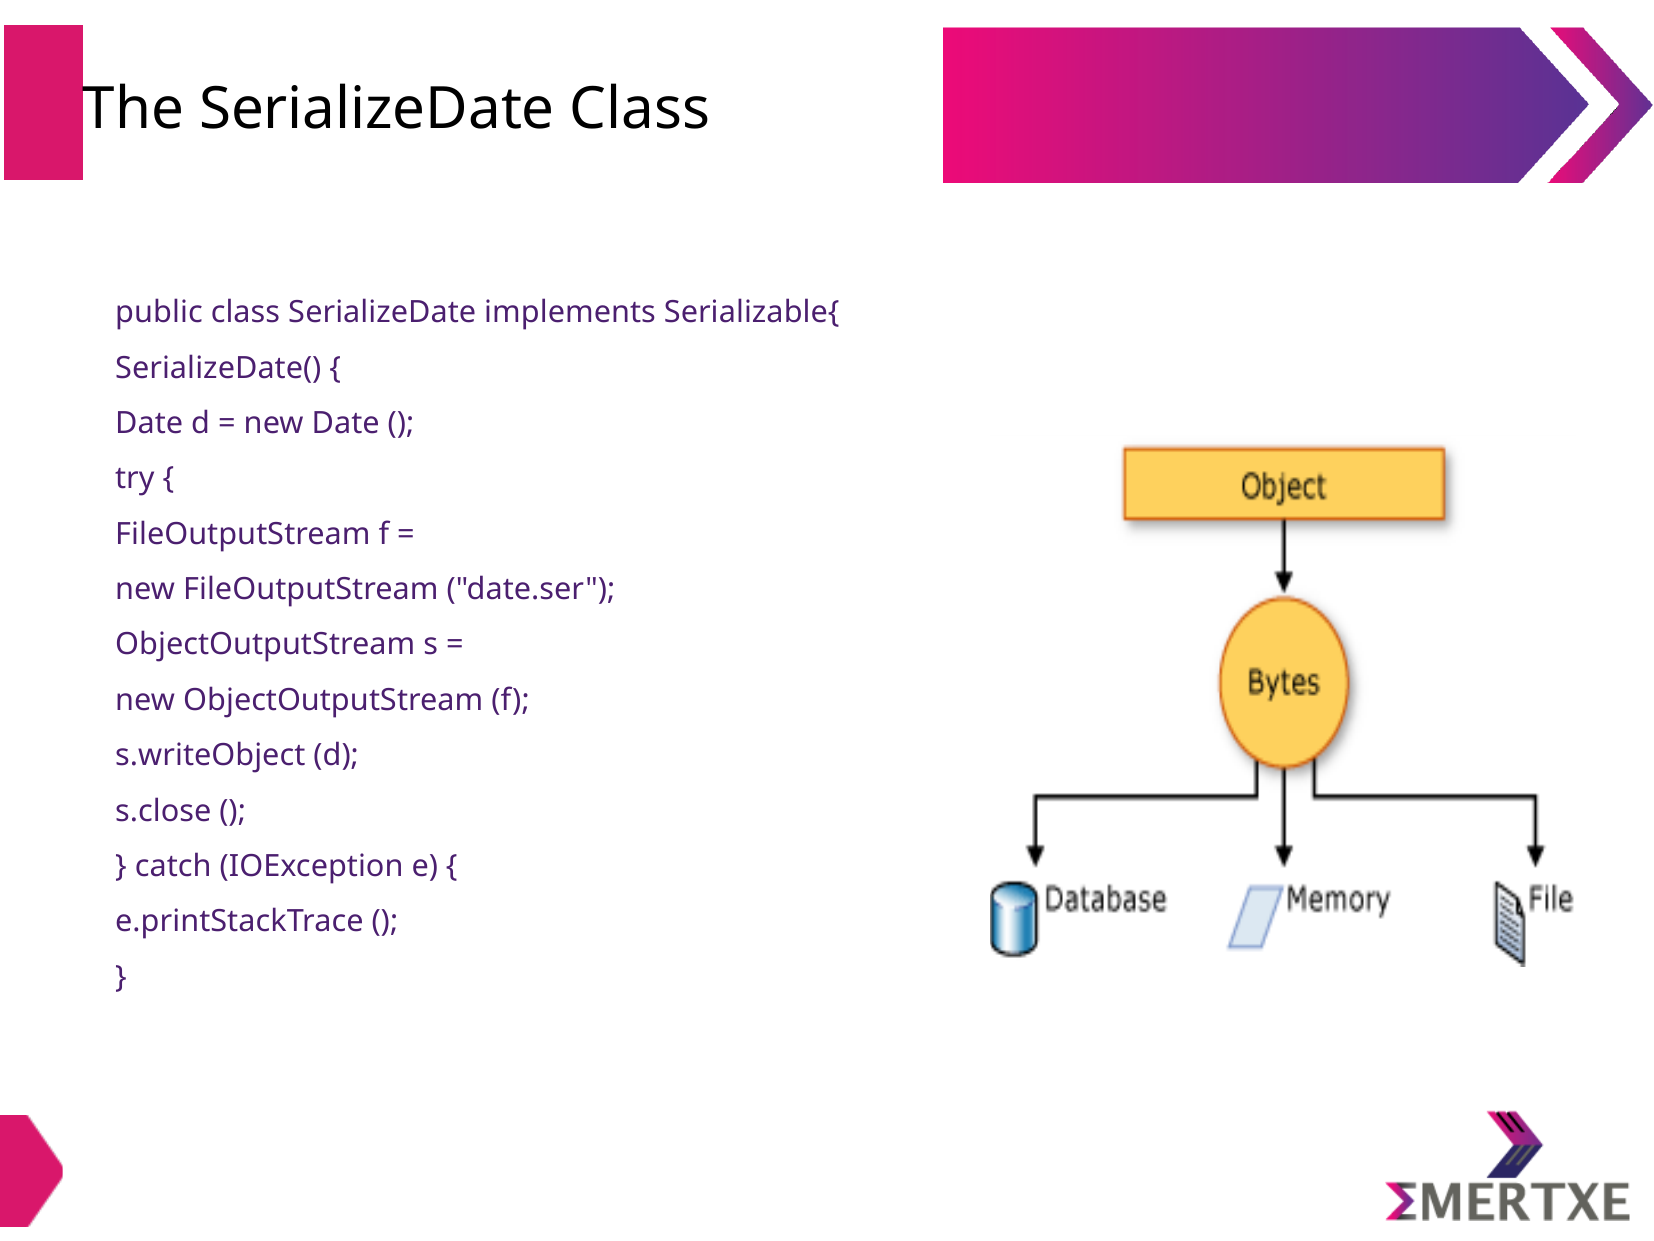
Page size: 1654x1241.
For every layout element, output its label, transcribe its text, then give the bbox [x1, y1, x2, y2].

list public class SerializeDate implements Serializable{ SerializeDate() { Date d = new Date (); try { FileOutputStream f = new FileOutputStream ("date.ser"); ObjectOutputStream s = new ObjectOutputStream (f); s.writeObject (d); s.close (); } catch (IOException e) { e.printStackTrace (); } [82, 290, 1571, 1010]
picture [990, 434, 1576, 967]
picture [1385, 1107, 1631, 1221]
picture [1571, 27, 1653, 183]
title The SerializeDate Class [82, 2, 1571, 210]
